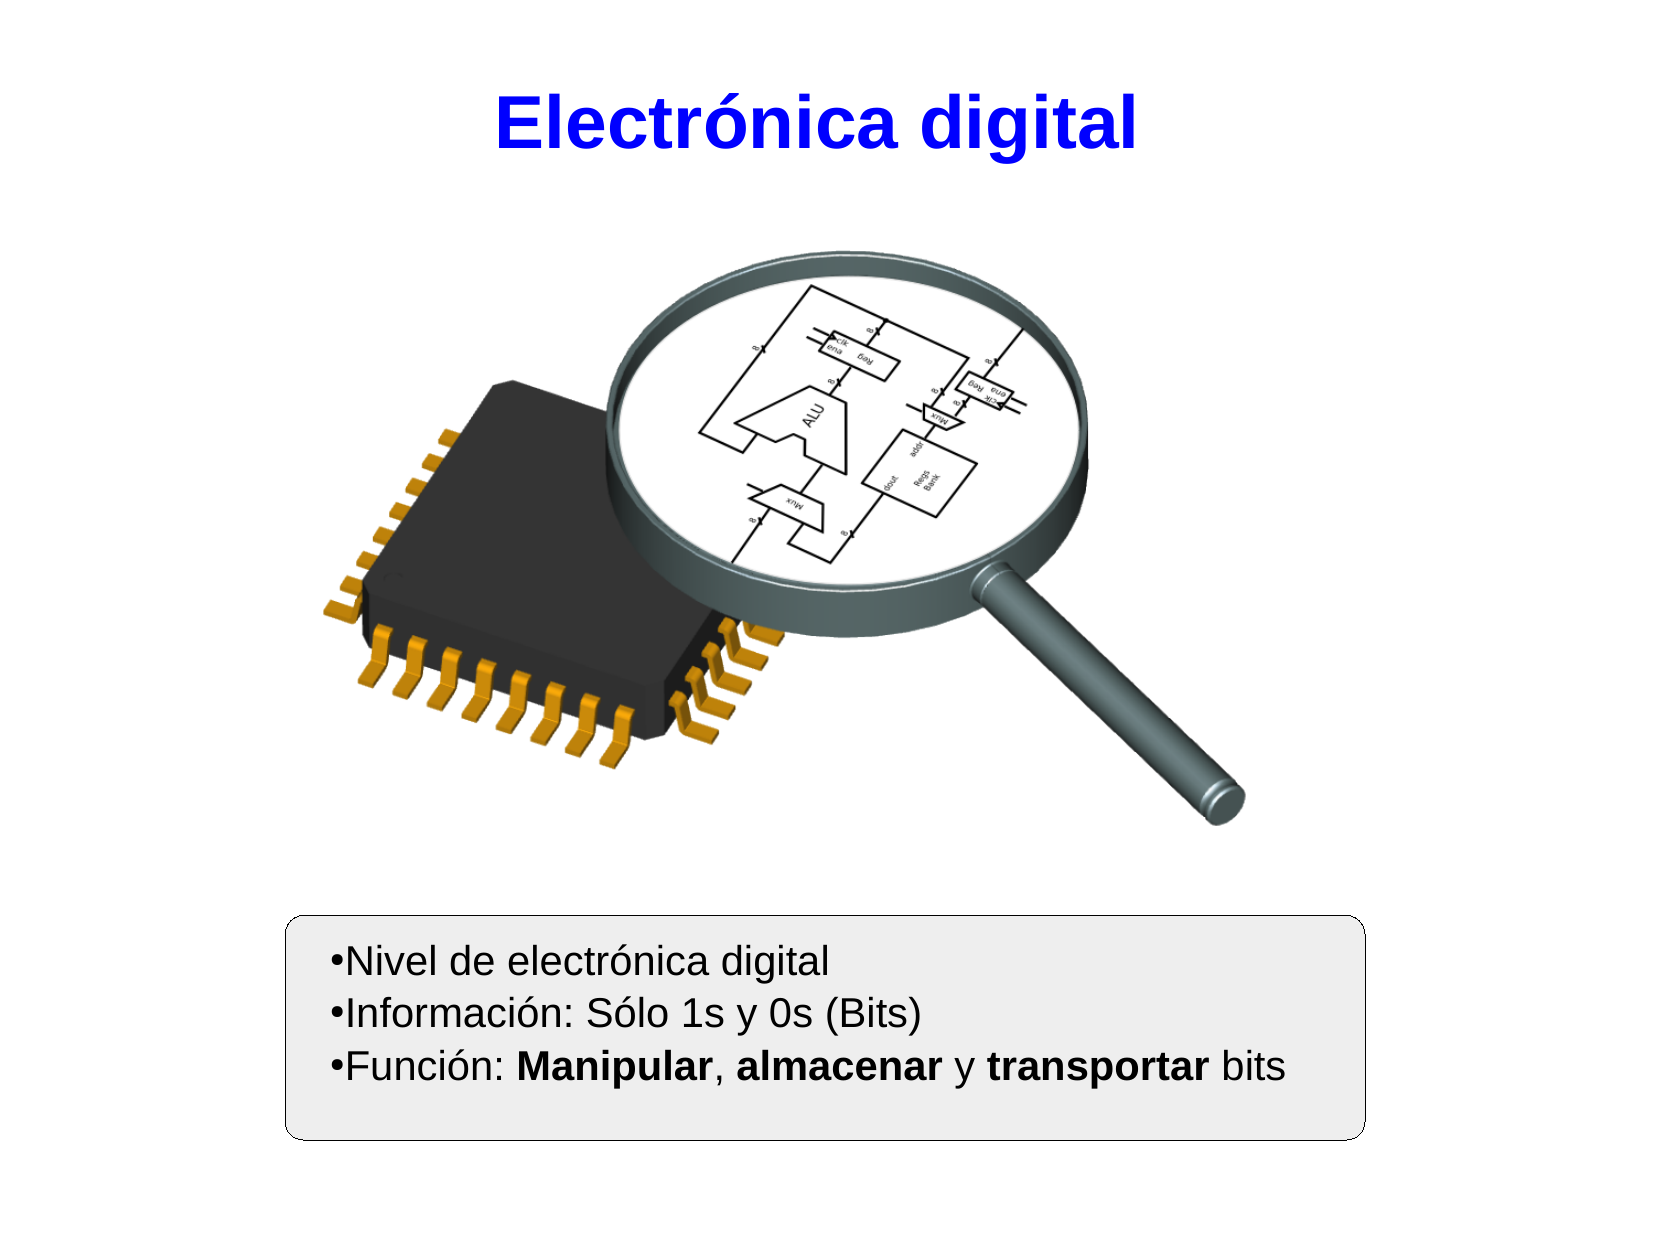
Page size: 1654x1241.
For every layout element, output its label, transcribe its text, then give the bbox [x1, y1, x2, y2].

picture [323, 250, 1246, 826]
text_box Electrónica digital [90, 73, 1546, 211]
text_box Nivel de electrónica digital Información: Sólo 1s y 0s (Bits) Función: Manipular, almacenar y transportar bits [315, 930, 1336, 1126]
text_box [285, 915, 1366, 1141]
